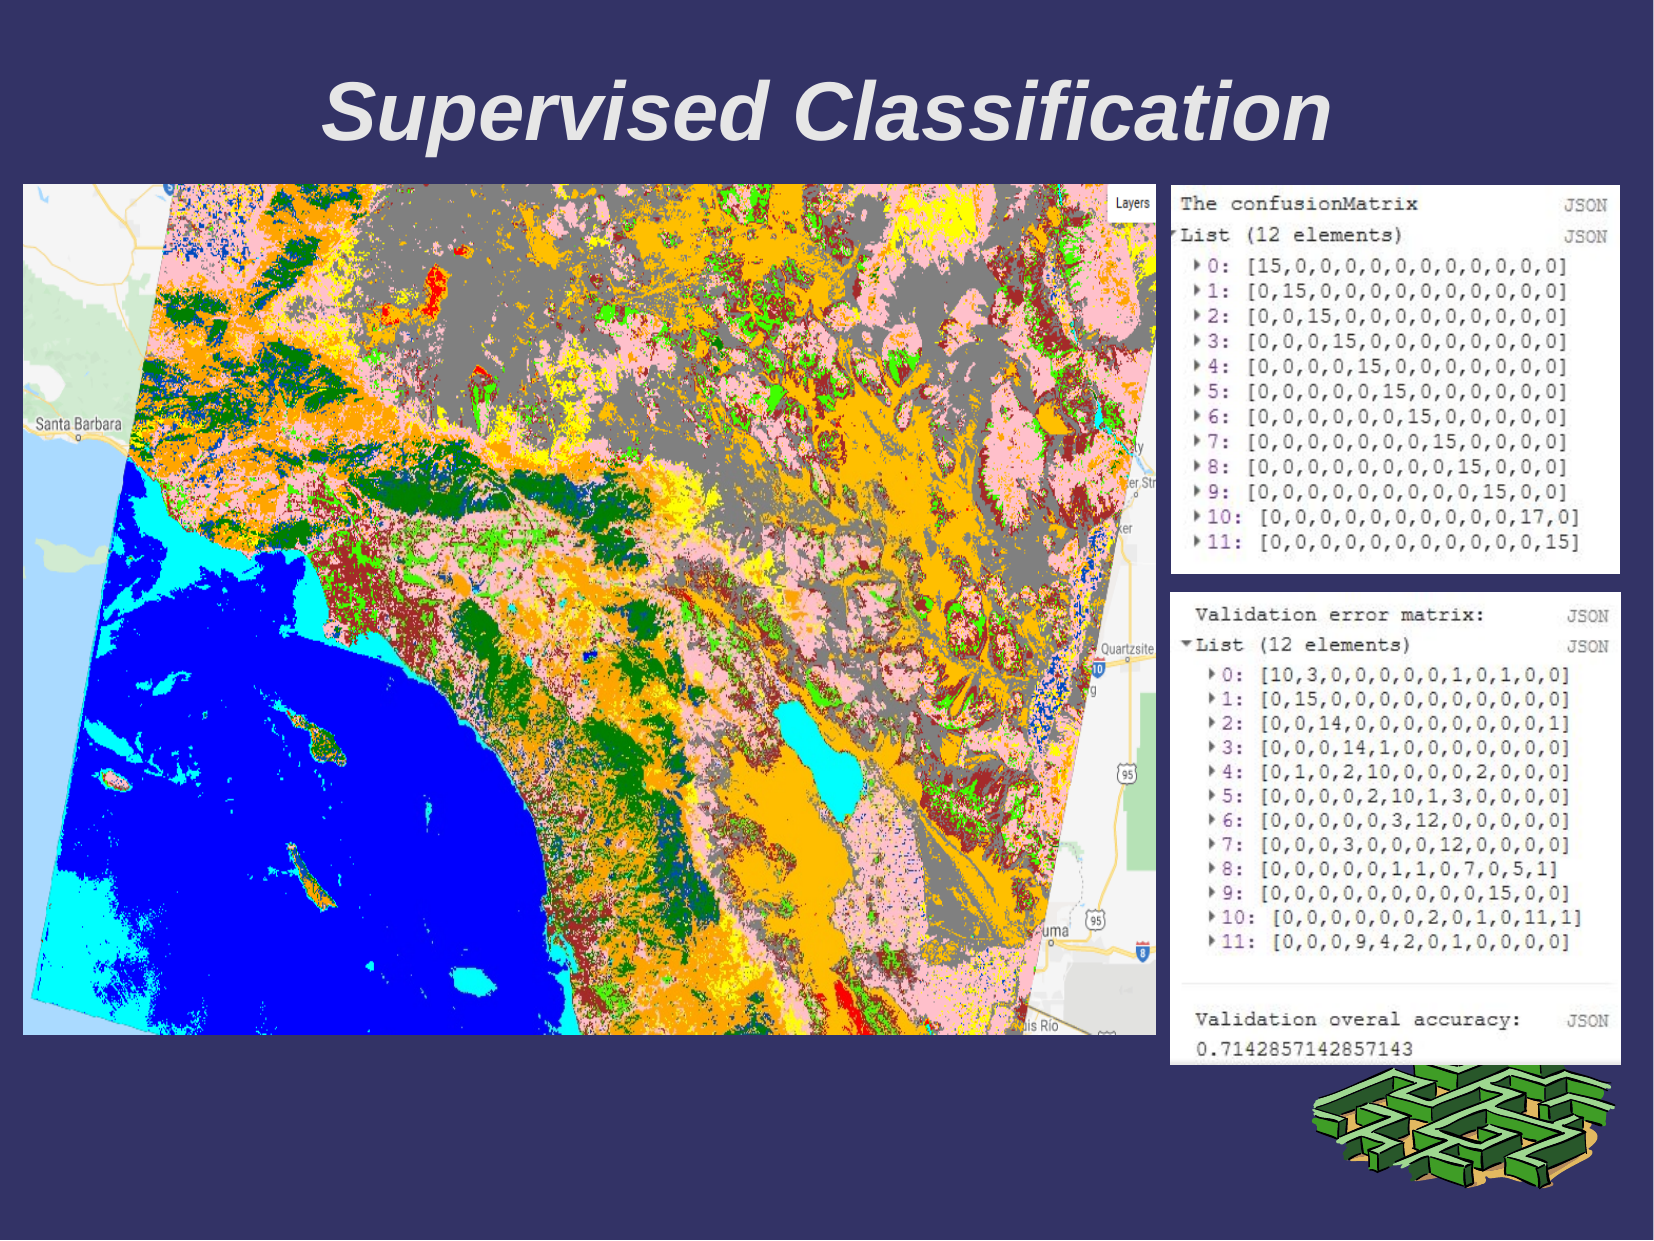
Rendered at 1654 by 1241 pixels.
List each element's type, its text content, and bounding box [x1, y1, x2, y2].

picture [23, 184, 1156, 1036]
picture [1171, 185, 1621, 574]
title Supervised Classification [121, 31, 1534, 192]
picture [1170, 592, 1621, 1066]
